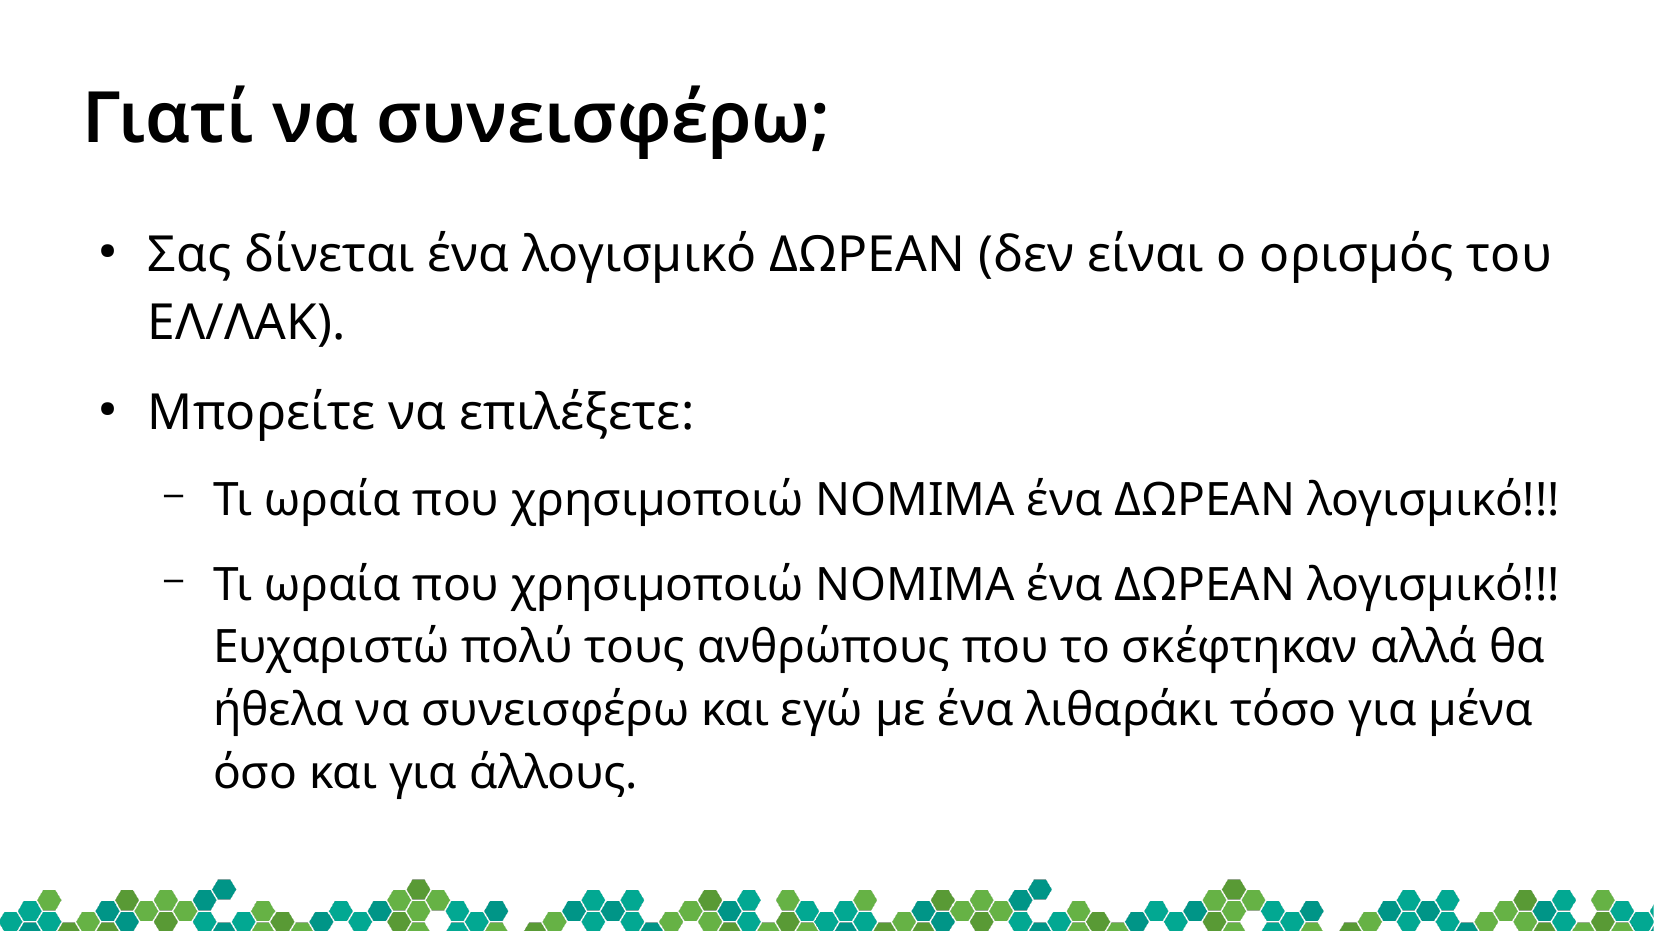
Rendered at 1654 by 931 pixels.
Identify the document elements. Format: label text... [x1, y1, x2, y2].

title Γιατί να συνεισφέρω; [82, 37, 1571, 193]
list Σας δίνεται ένα λογισμικό ΔΩΡΕΑΝ (δεν είναι ο ορισμός του ΕΛ/ΛΑΚ). Μπορείτε να επιλέξετε: Τι ωραία που χρησιμοποιώ ΝΟΜΙΜΑ ένα ΔΩΡΕΑΝ λογισμικό!!! Τι ωραία που χρησιμοποιώ ΝΟΜΙΜΑ ένα ΔΩΡΕΑΝ λογισμικό!!! Ευχαριστώ πολύ τους ανθρώπους που το σκέφτηκαν αλλά θα ήθελα να συνεισφέρω και εγώ με ένα λιθαράκι τόσο για μένα όσο και για άλλους. [82, 217, 1571, 855]
picture [0, 871, 1654, 931]
